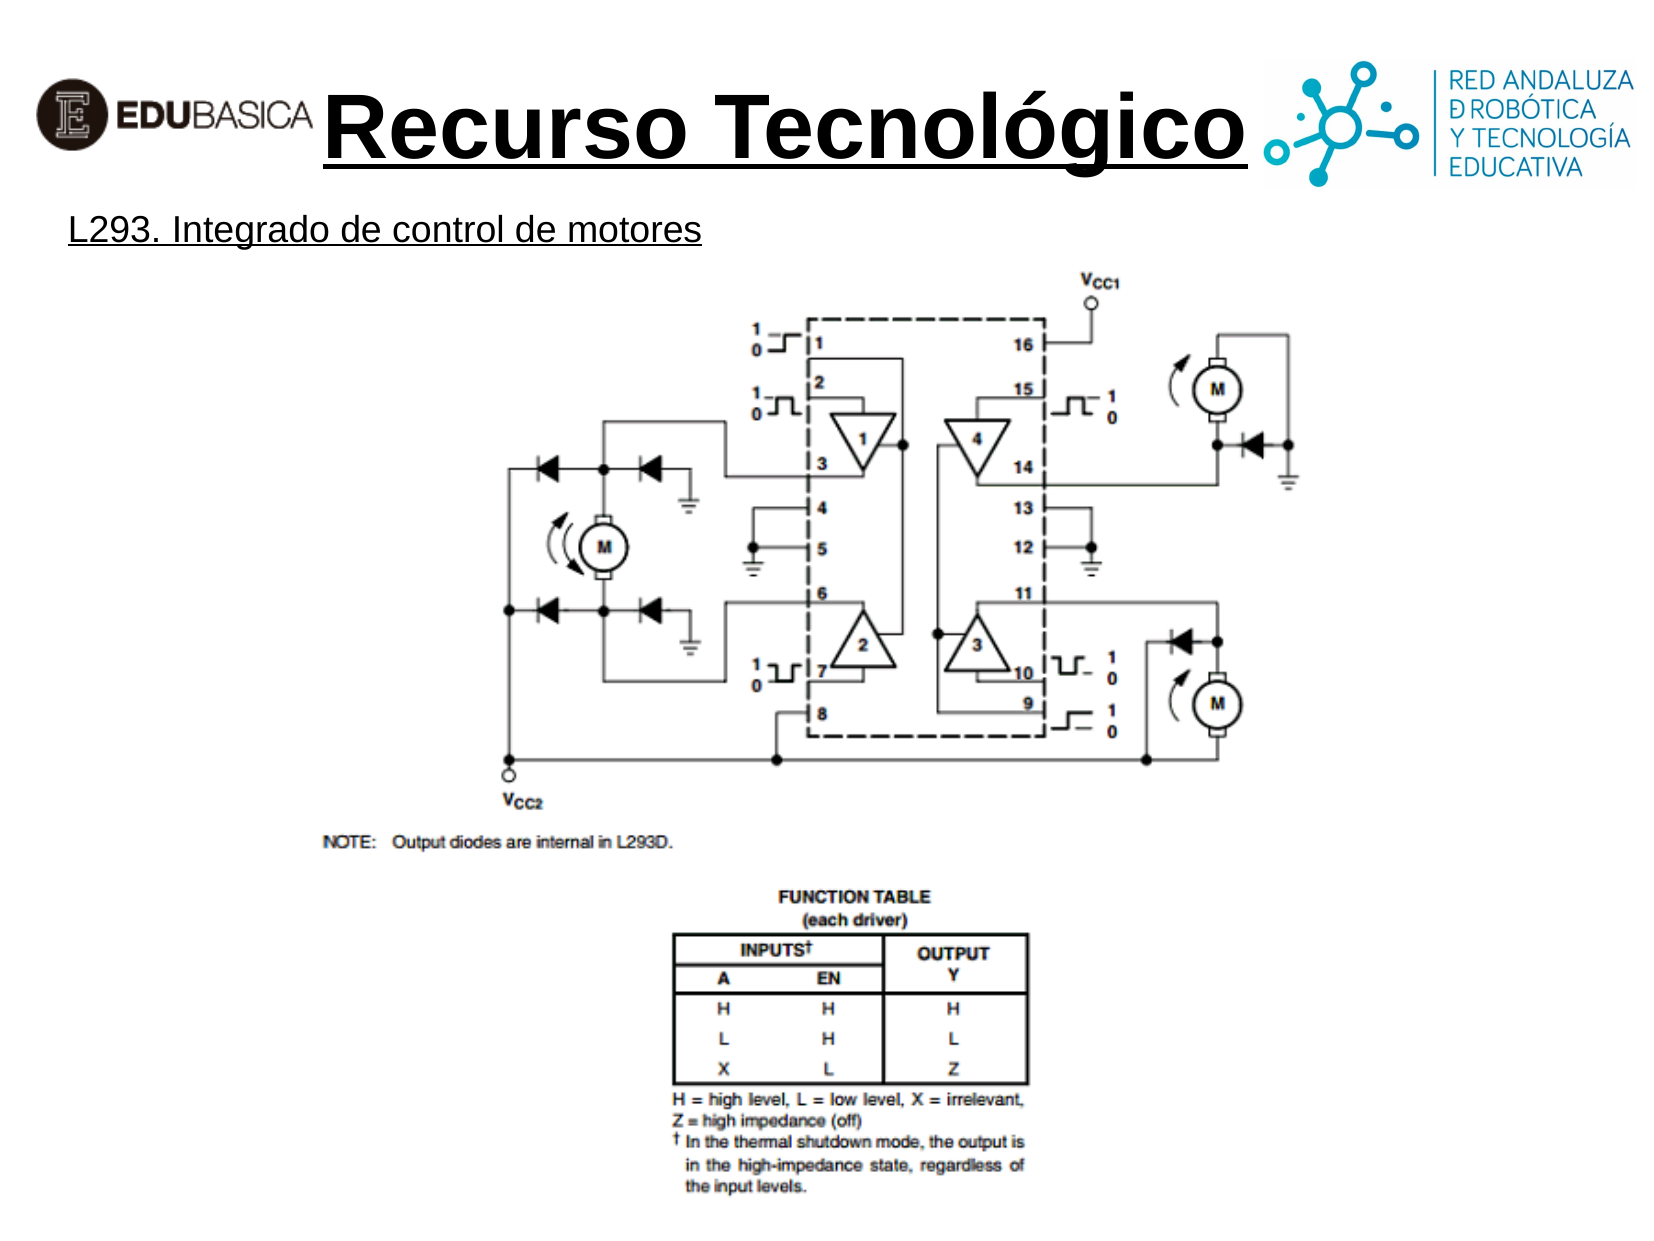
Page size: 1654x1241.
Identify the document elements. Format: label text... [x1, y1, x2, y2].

text_box L293. Integrado de control de motores [53, 200, 718, 258]
title Recurso Tecnológico [41, 23, 1530, 231]
picture [309, 259, 1319, 1205]
picture [35, 77, 316, 154]
picture [1263, 59, 1636, 190]
